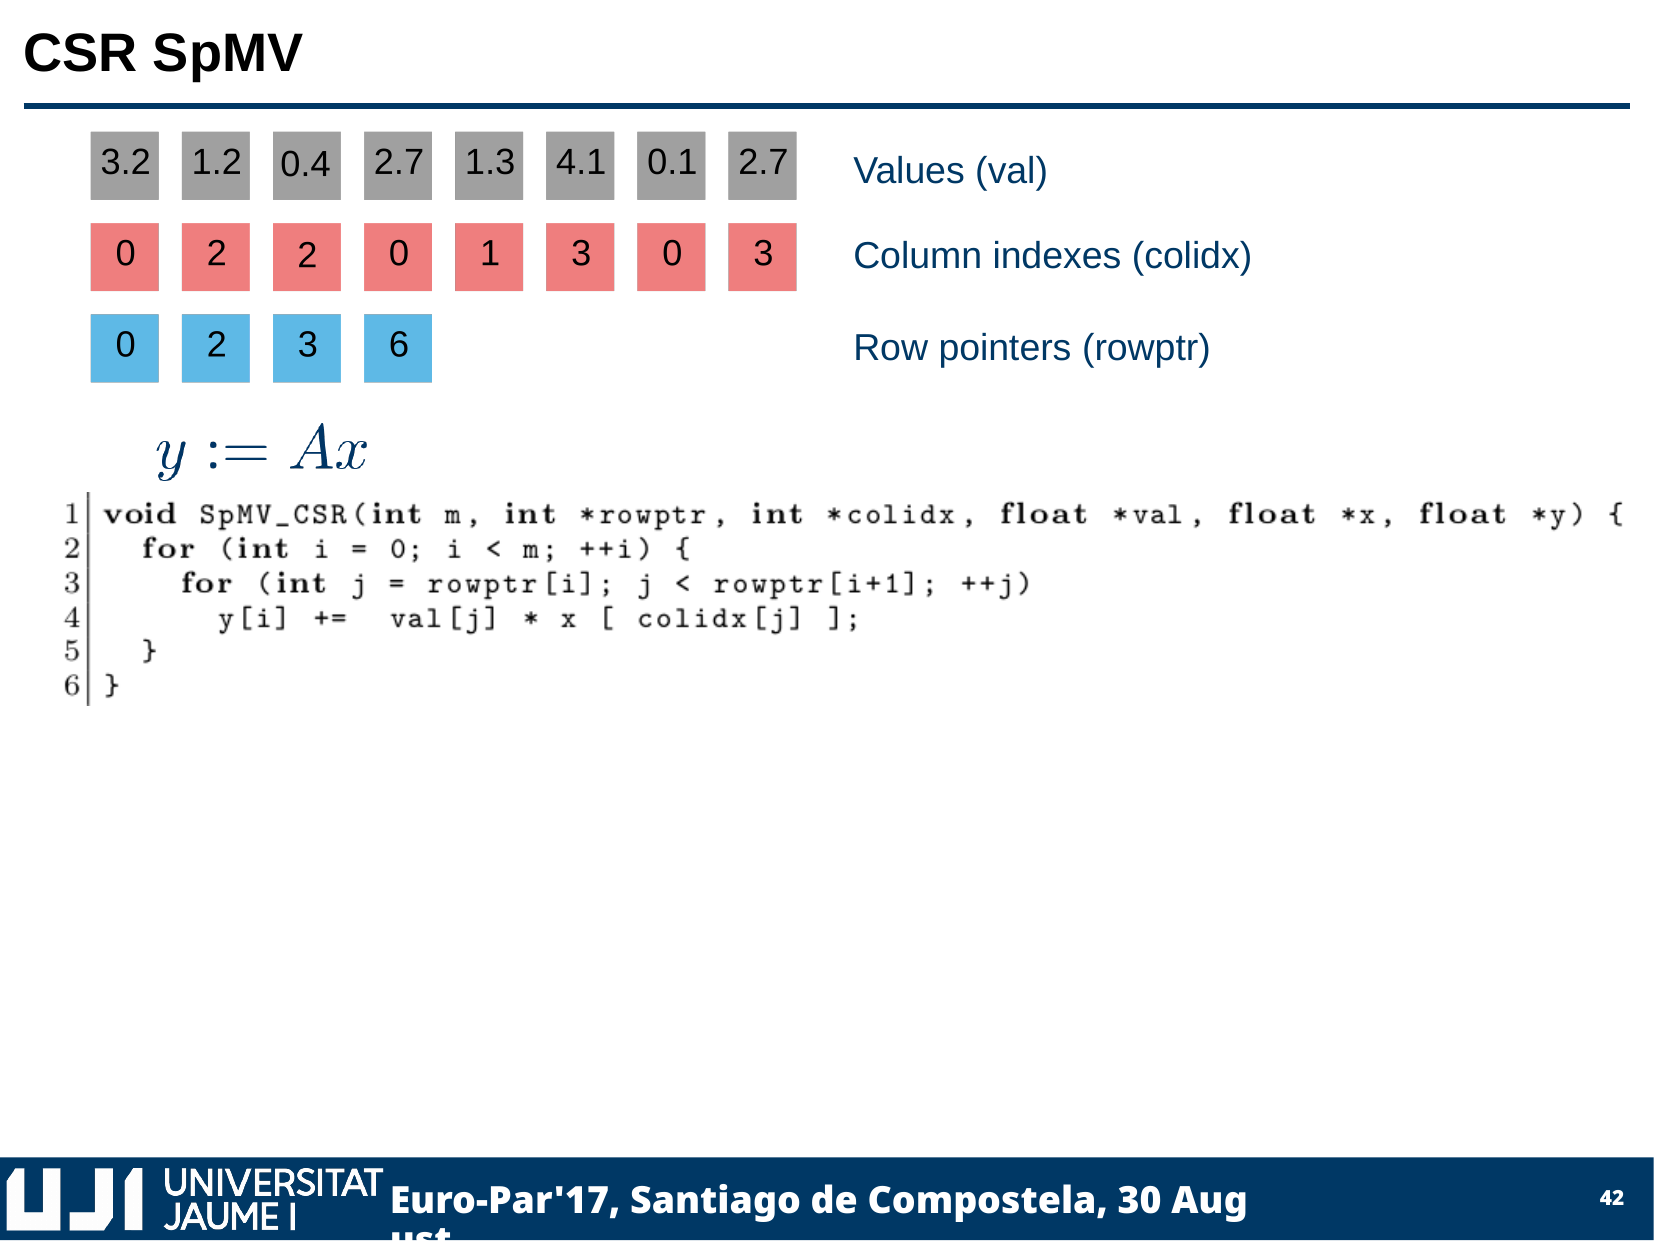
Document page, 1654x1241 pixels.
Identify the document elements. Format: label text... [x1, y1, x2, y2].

text_box Row pointers (rowptr) [838, 318, 1226, 376]
picture [56, 492, 1630, 706]
text_box Column indexes (colidx) [838, 227, 1268, 284]
title CSR SpMV [23, 0, 1630, 107]
picture [0, 1158, 390, 1241]
text_box Values (val) [838, 141, 1063, 199]
picture [83, 124, 804, 390]
picture [156, 423, 367, 481]
